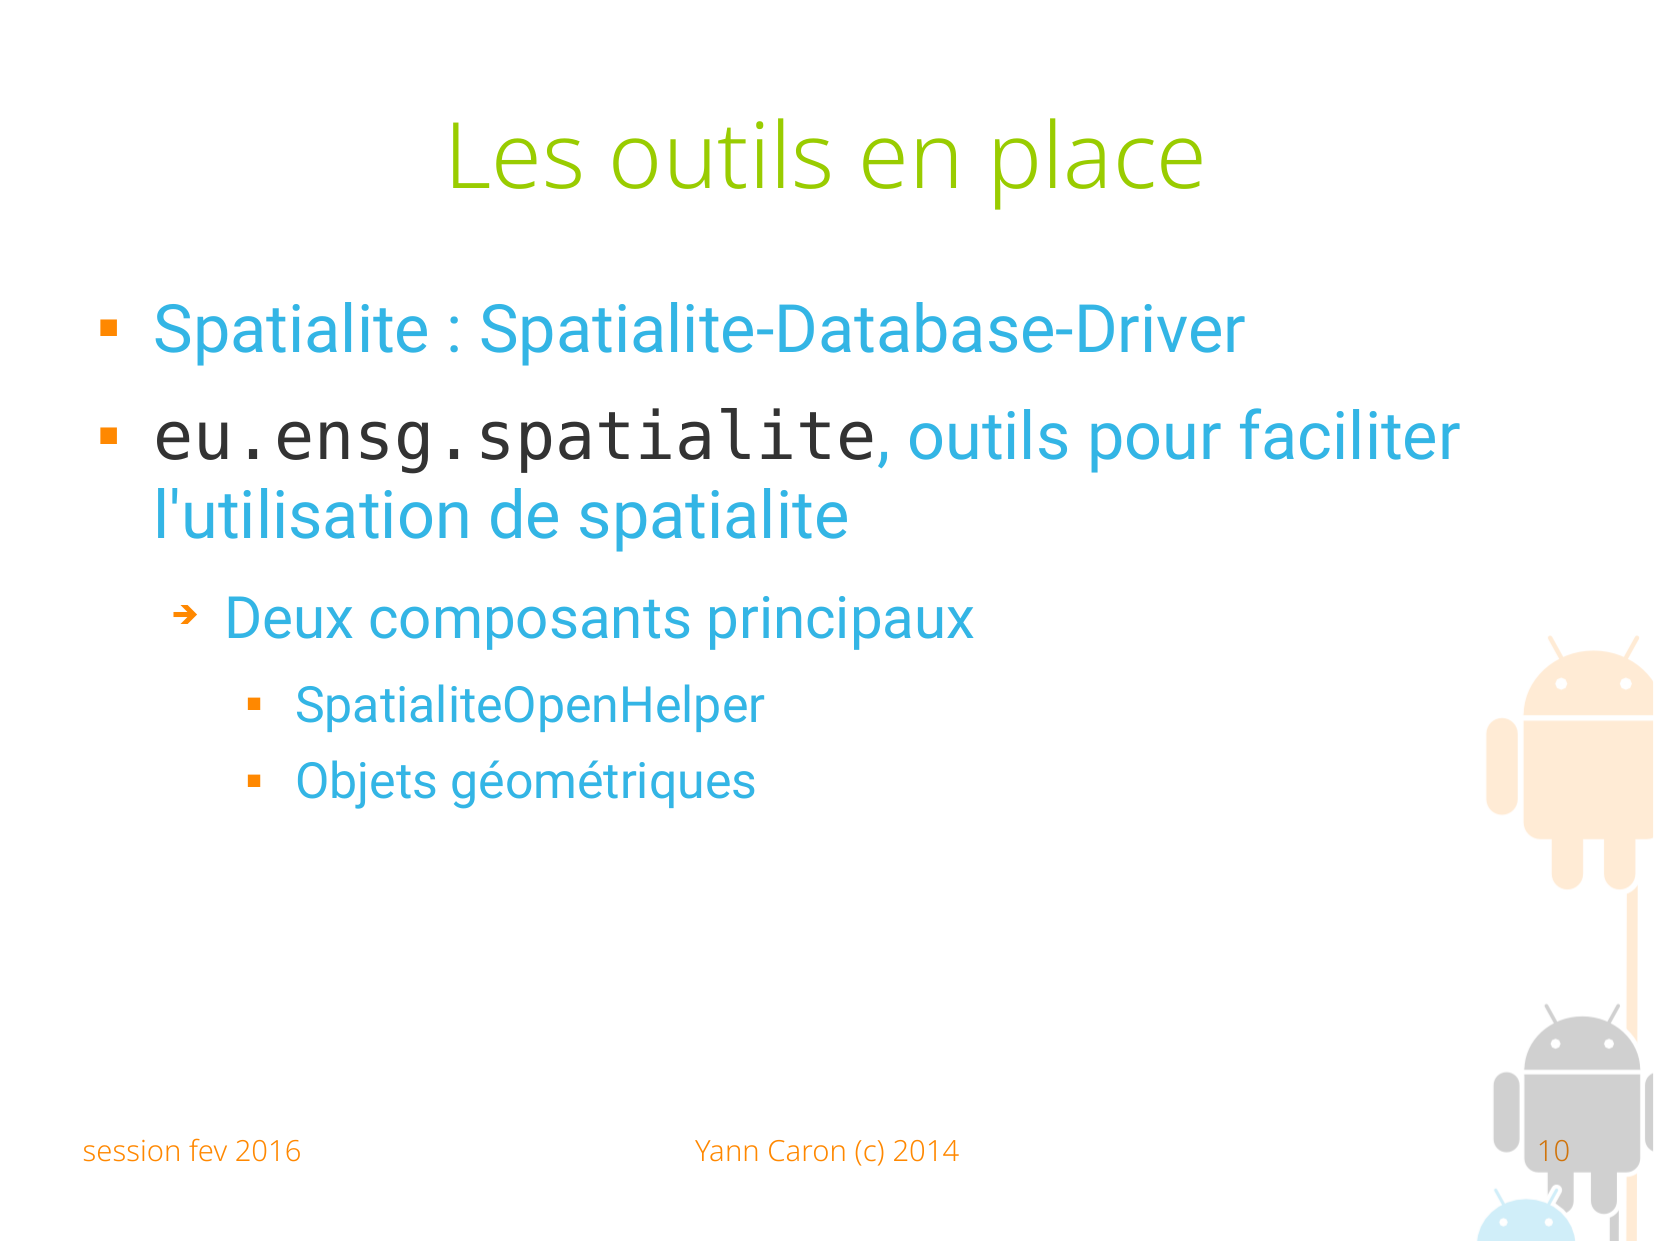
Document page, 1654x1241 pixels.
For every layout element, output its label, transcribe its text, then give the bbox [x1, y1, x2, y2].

picture [240, 423, 1654, 1241]
title Les outils en place [82, 49, 1571, 257]
list Spatialite : Spatialite-Database-Driver eu.ensg.spatialite, outils pour faciliter l'utilisation de spatialite Deux composants principaux SpatialiteOpenHelper Objets géométriques [82, 290, 1571, 1010]
